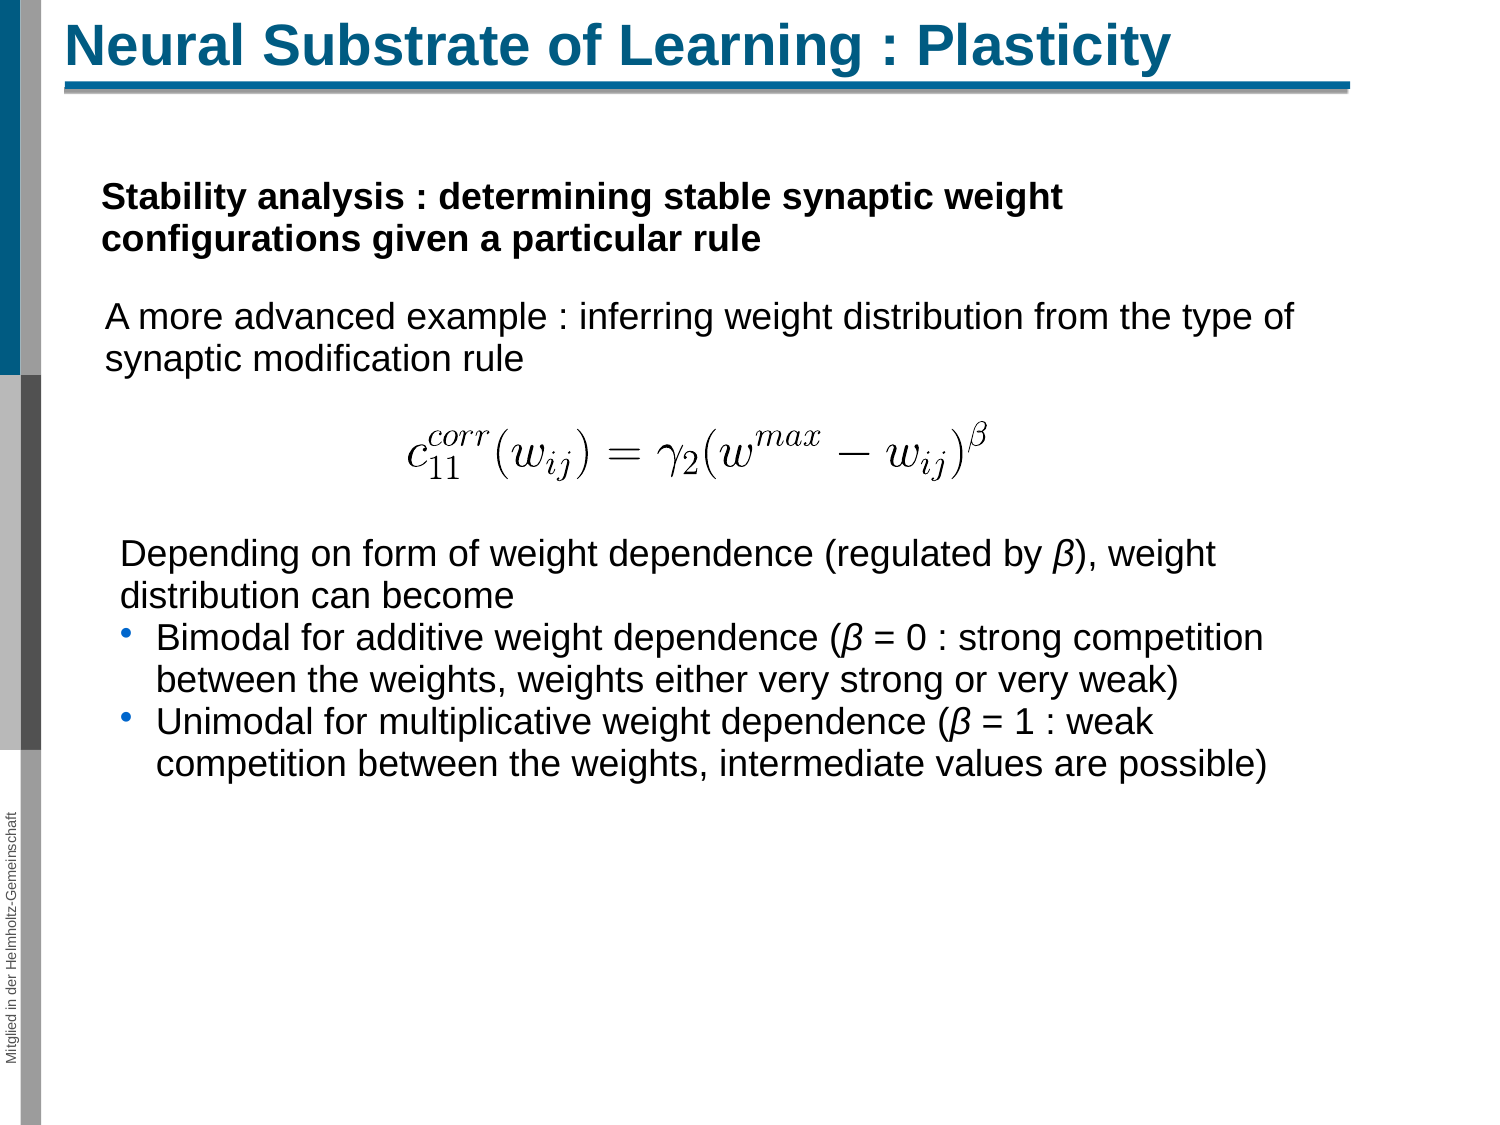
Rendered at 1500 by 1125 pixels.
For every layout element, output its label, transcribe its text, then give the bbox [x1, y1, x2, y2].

text_box Stability analysis : determining stable synaptic weight configurations given a particular rule [86, 168, 1276, 267]
text_box A more advanced example : inferring weight distribution from the type of synaptic modification rule [90, 288, 1321, 387]
picture [390, 404, 1006, 498]
text_box Depending on form of weight dependence (regulated by β), weight distribution can become Bimodal for additive weight dependence (β = 0 : strong competition between the weights, weights either very strong or very weak) Unimodal for multiplicative weight dependence (β = 1 : weak competition between the weights, intermediate values are possible) [105, 525, 1351, 793]
text_box Neural Substrate of Learning : Plasticity [64, 7, 1440, 102]
